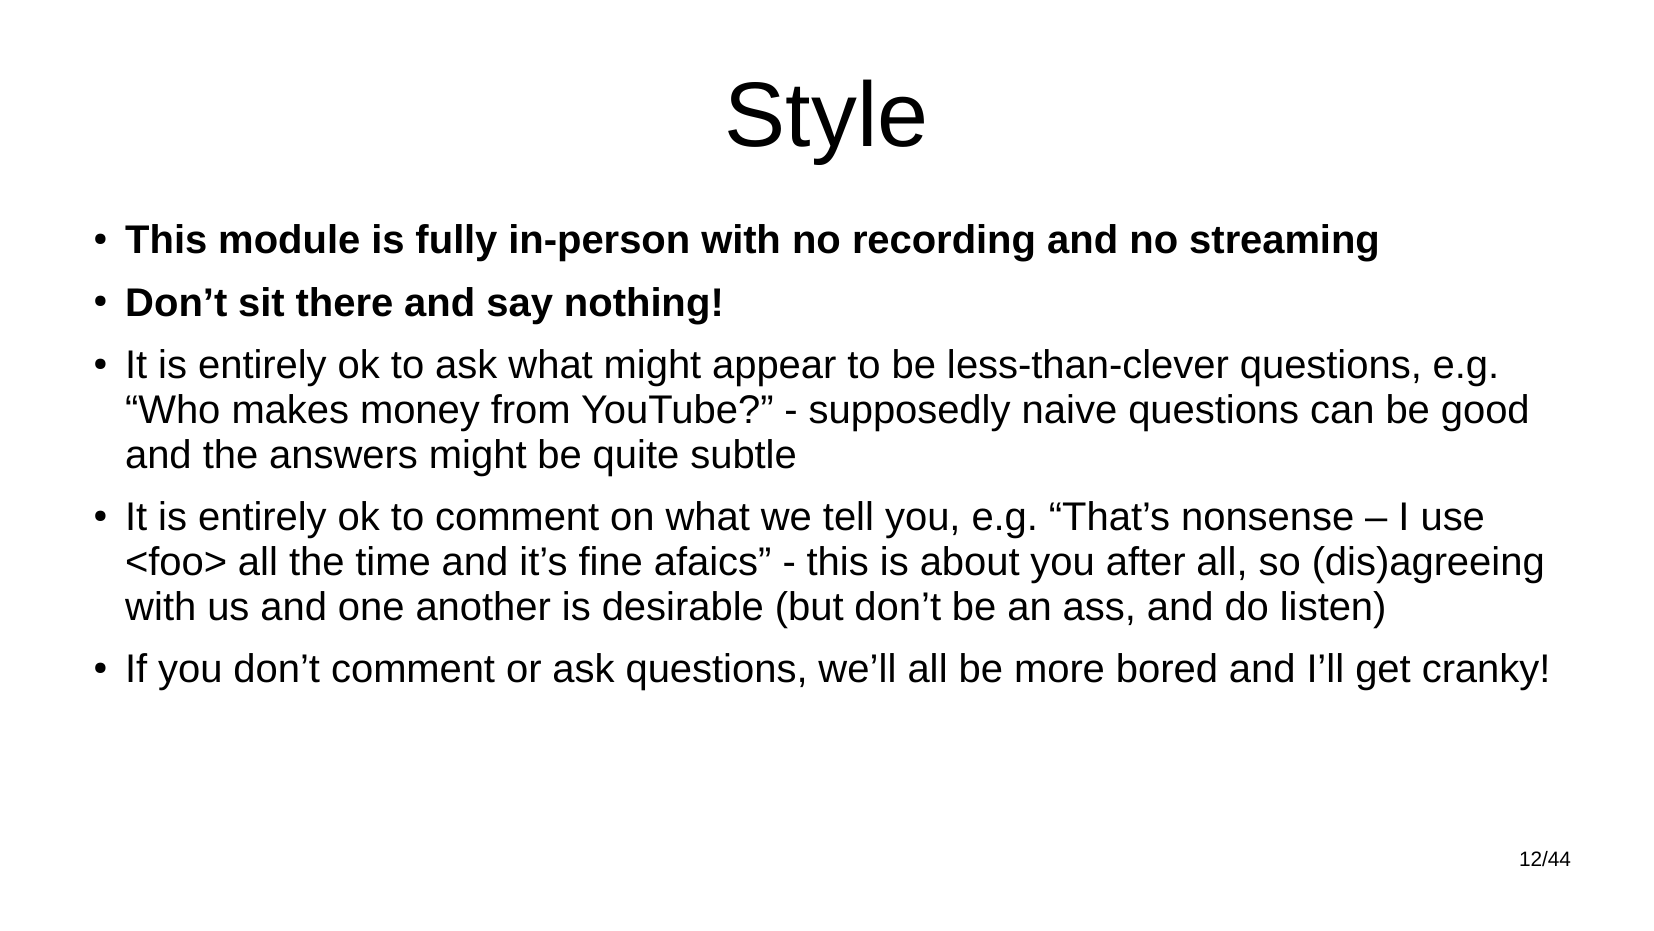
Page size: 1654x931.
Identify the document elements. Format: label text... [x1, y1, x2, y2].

list This module is fully in-person with no recording and no streaming Don’t sit there and say nothing! It is entirely ok to ask what might appear to be less-than-clever questions, e.g. “Who makes money from YouTube?” - supposedly naive questions can be good and the answers might be quite subtle It is entirely ok to comment on what we tell you, e.g. “That’s nonsense – I use <foo> all the time and it’s fine afaics” - this is about you after all, so (dis)agreeing with us and one another is desirable (but don’t be an ass, and do listen) If you don’t comment or ask questions, we’ll all be more bored and I’ll get cranky! [82, 217, 1571, 758]
title Style [82, 37, 1571, 193]
